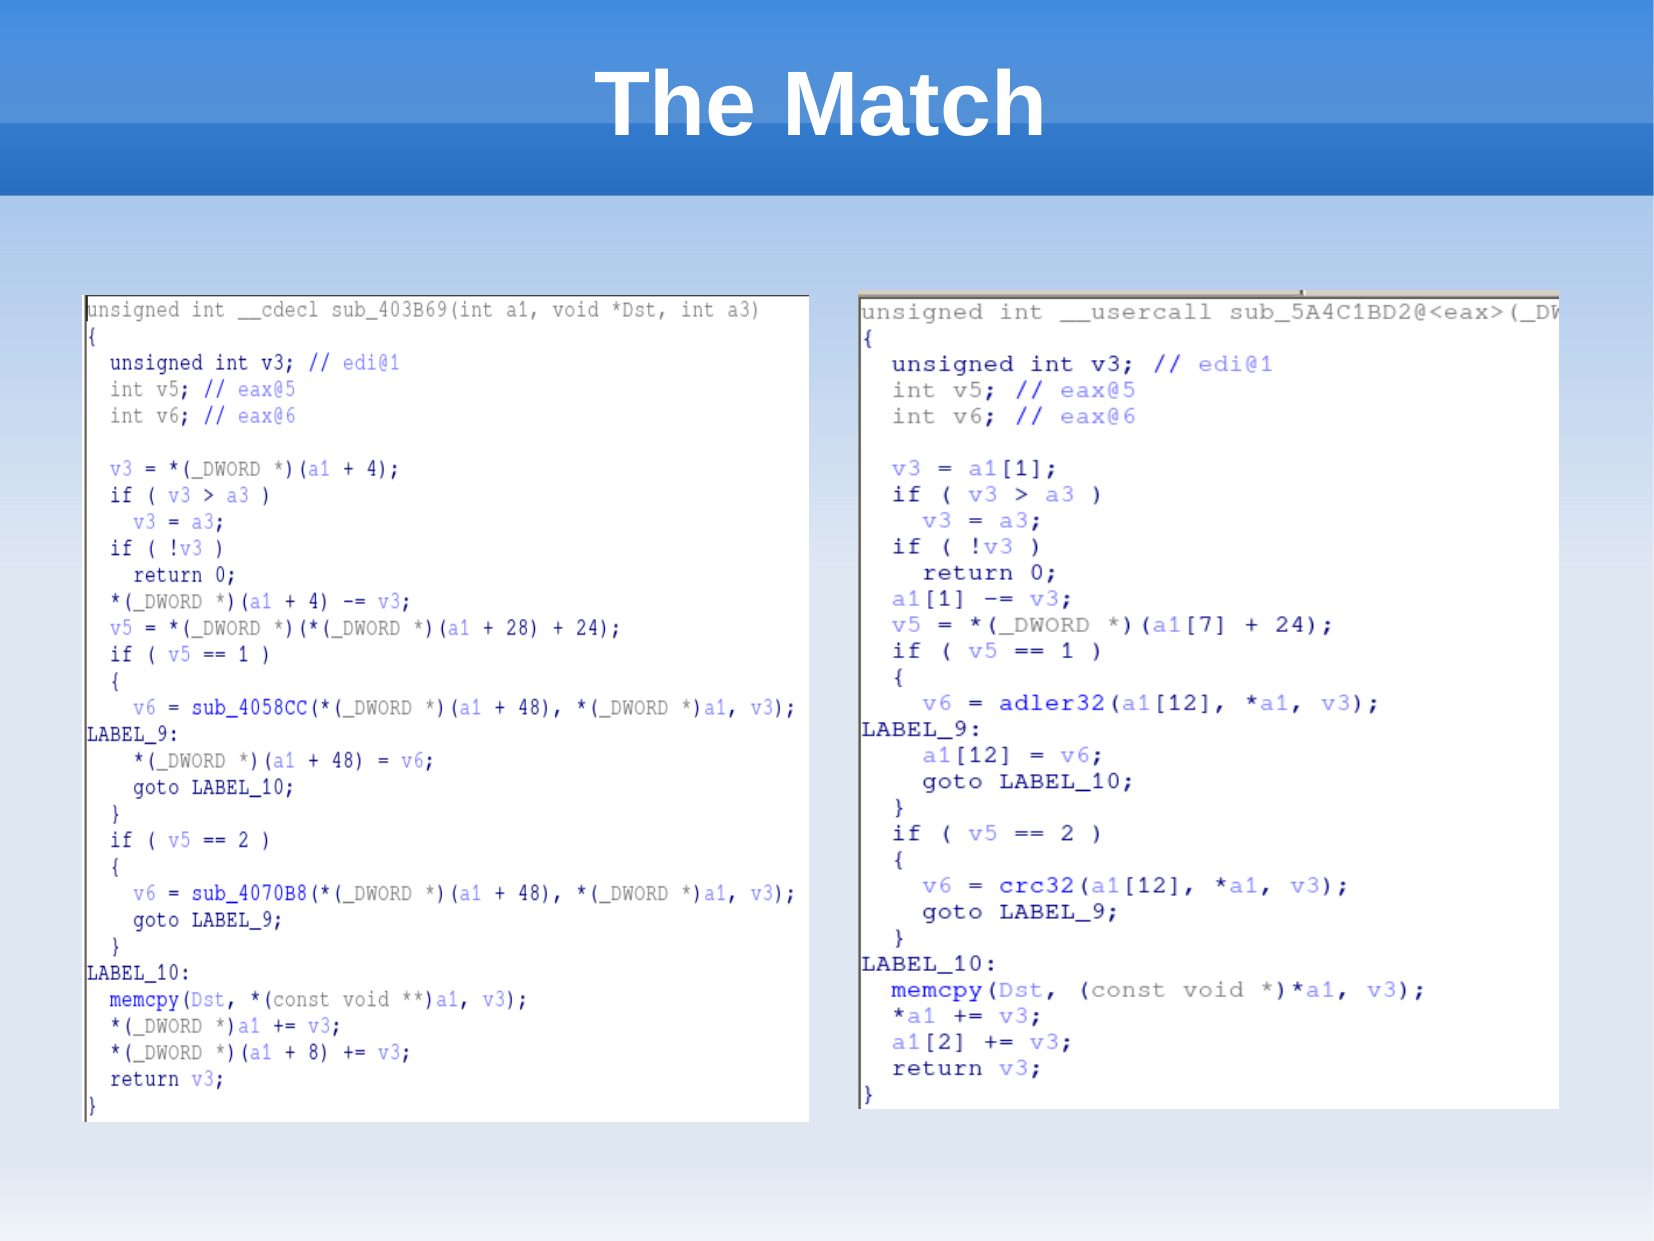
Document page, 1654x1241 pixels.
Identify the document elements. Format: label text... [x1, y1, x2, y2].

picture [0, 0, 1654, 1241]
title The Match [76, 0, 1565, 208]
